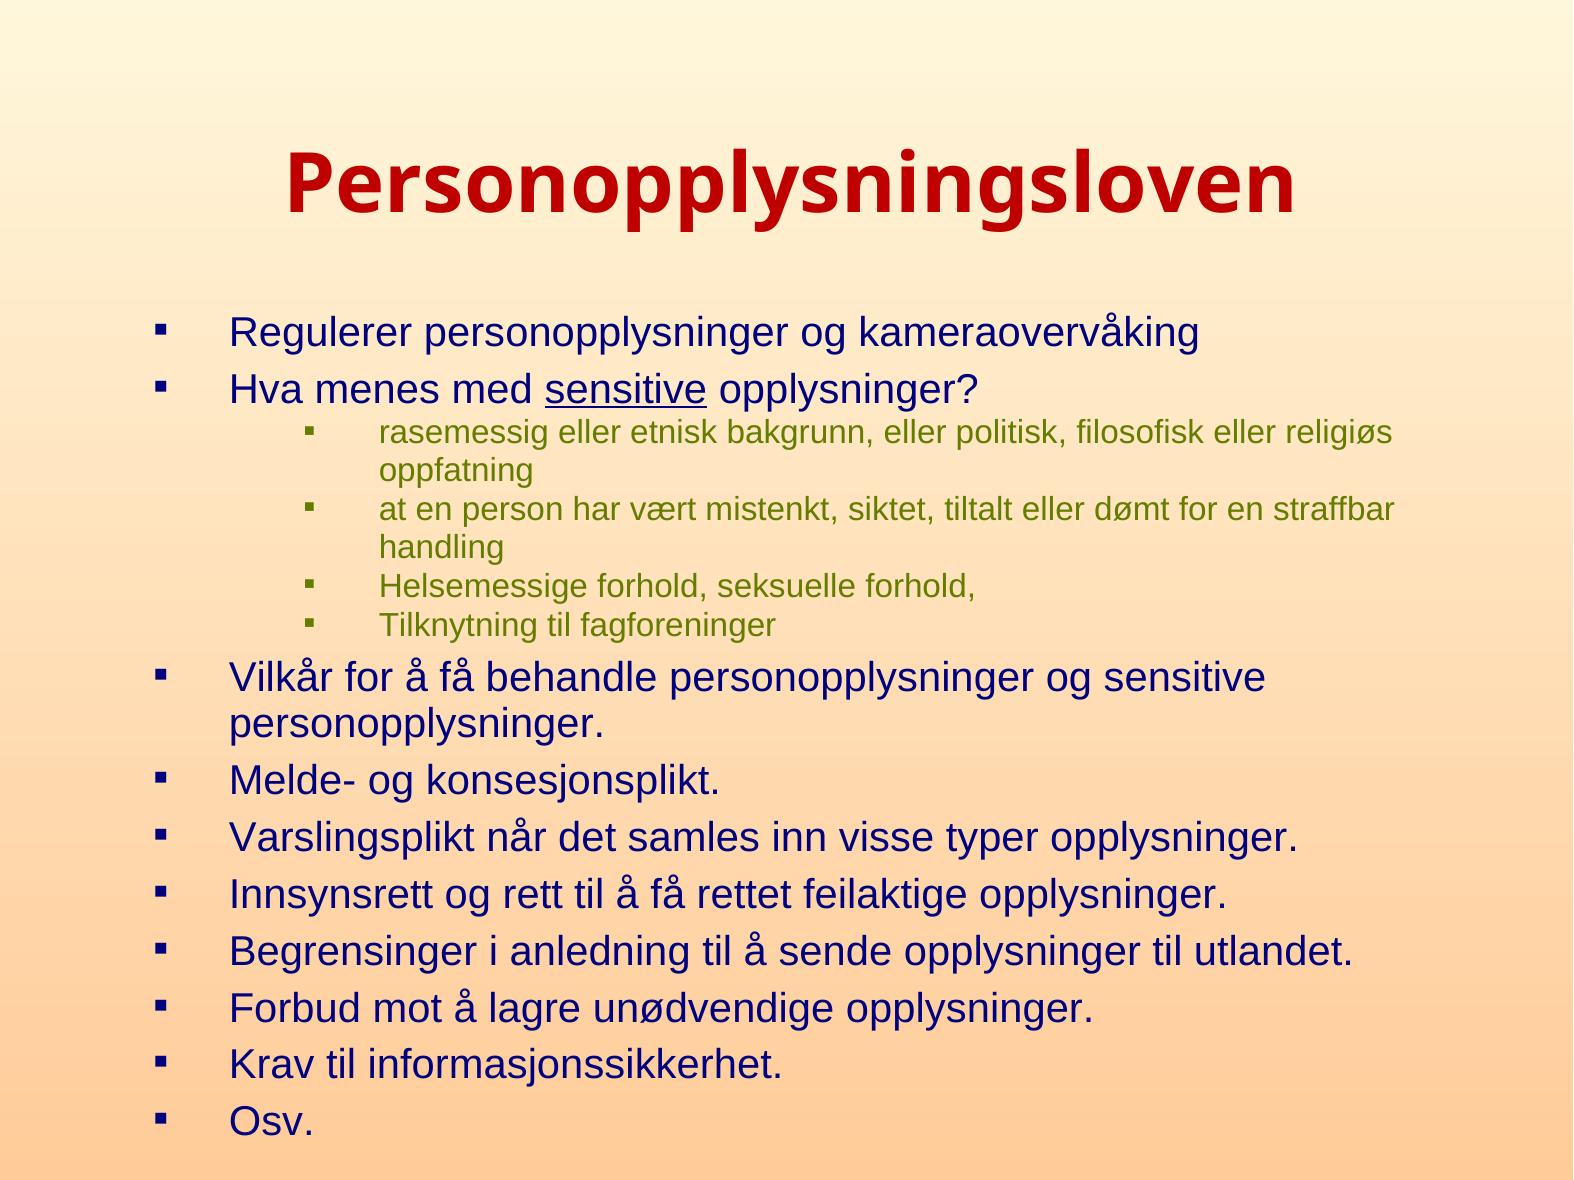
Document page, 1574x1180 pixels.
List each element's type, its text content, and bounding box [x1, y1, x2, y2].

list Regulerer personopplysninger og kameraovervåking Hva menes med sensitive opplysninger? rasemessig eller etnisk bakgrunn, eller politisk, filosofisk eller religiøs oppfatning at en person har vært mistenkt, siktet, tiltalt eller dømt for en straffbar handling Helsemessige forhold, seksuelle forhold, Tilknytning til fagforeninger Vilkår for å få behandle personopplysninger og sensitive personopplysninger. Melde- og konsesjonsplikt. Varslingsplikt når det samles inn visse typer opplysninger. Innsynsrett og rett til å få rettet feilaktige opplysninger. Begrensinger i anledning til å sende opplysninger til utlandet. Forbud mot å lagre unødvendige opplysninger. Krav til informasjonssikkerhet. Osv. [78, 308, 1532, 1145]
title Personopplysningsloven [39, 54, 1543, 309]
